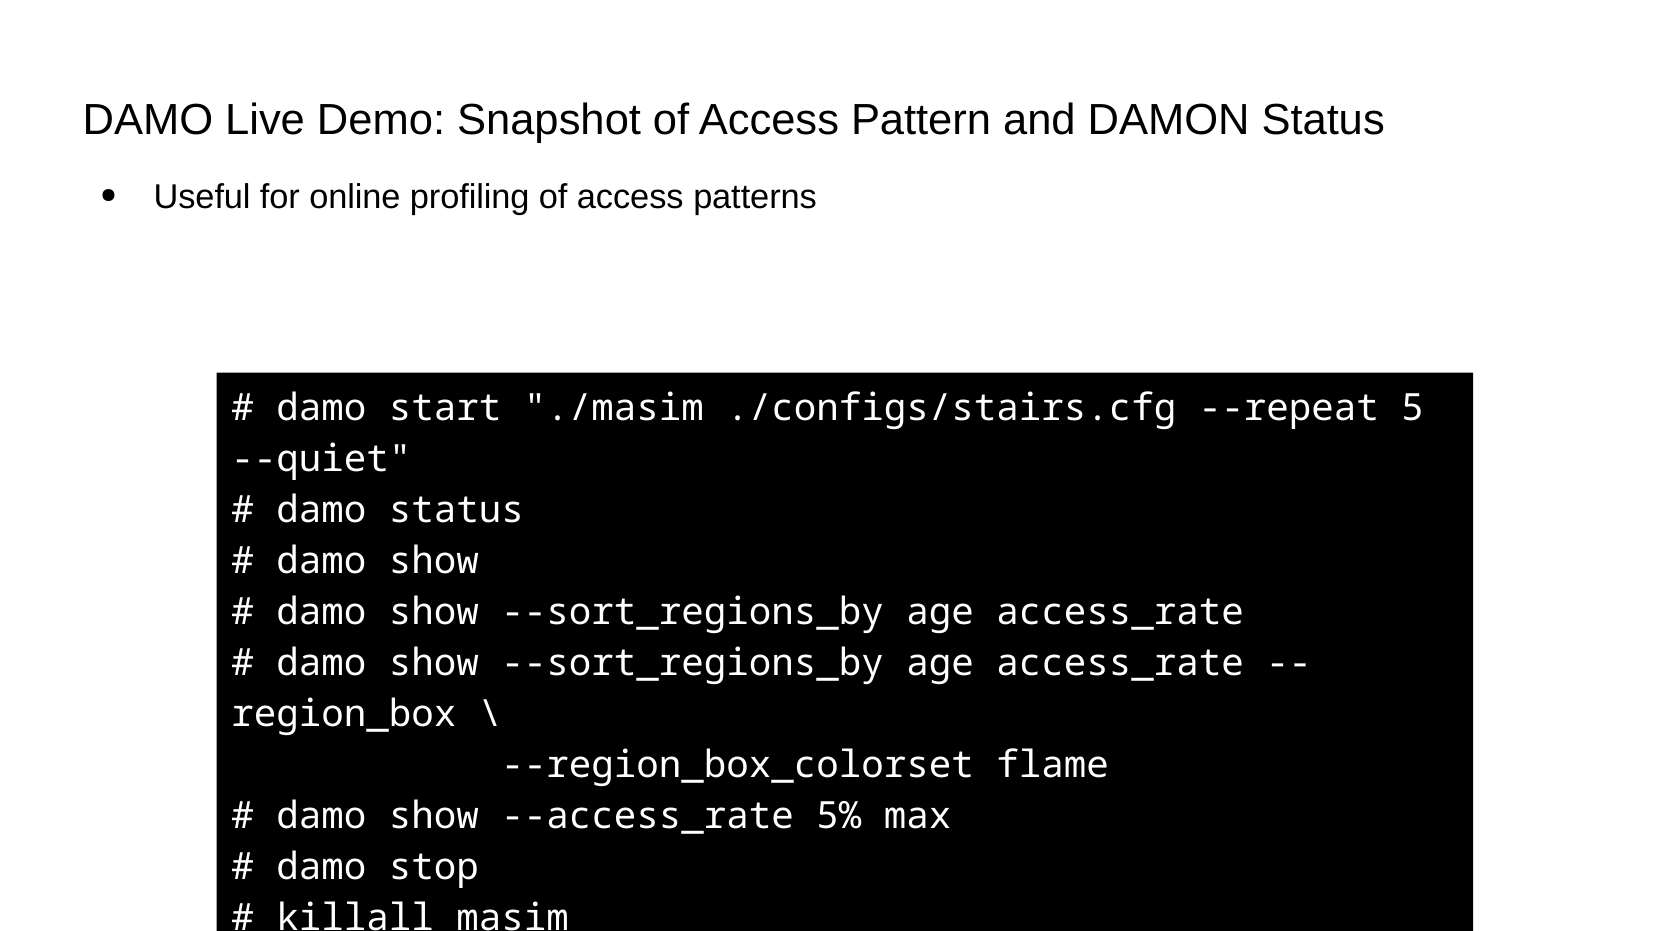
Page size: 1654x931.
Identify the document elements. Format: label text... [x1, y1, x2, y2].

list Useful for online profiling of access patterns [82, 177, 1571, 833]
text_box # damo start "./masim ./configs/stairs.cfg --repeat 5 --quiet" # damo status # damo show # damo show --sort_regions_by age access_rate # damo show --sort_regions_by age access_rate --region_box \ --region_box_colorset flame # damo show --access_rate 5% max # damo stop # killall masim [216, 372, 1474, 728]
title DAMO Live Demo: Snapshot of Access Pattern and DAMON Status [82, 81, 1571, 157]
